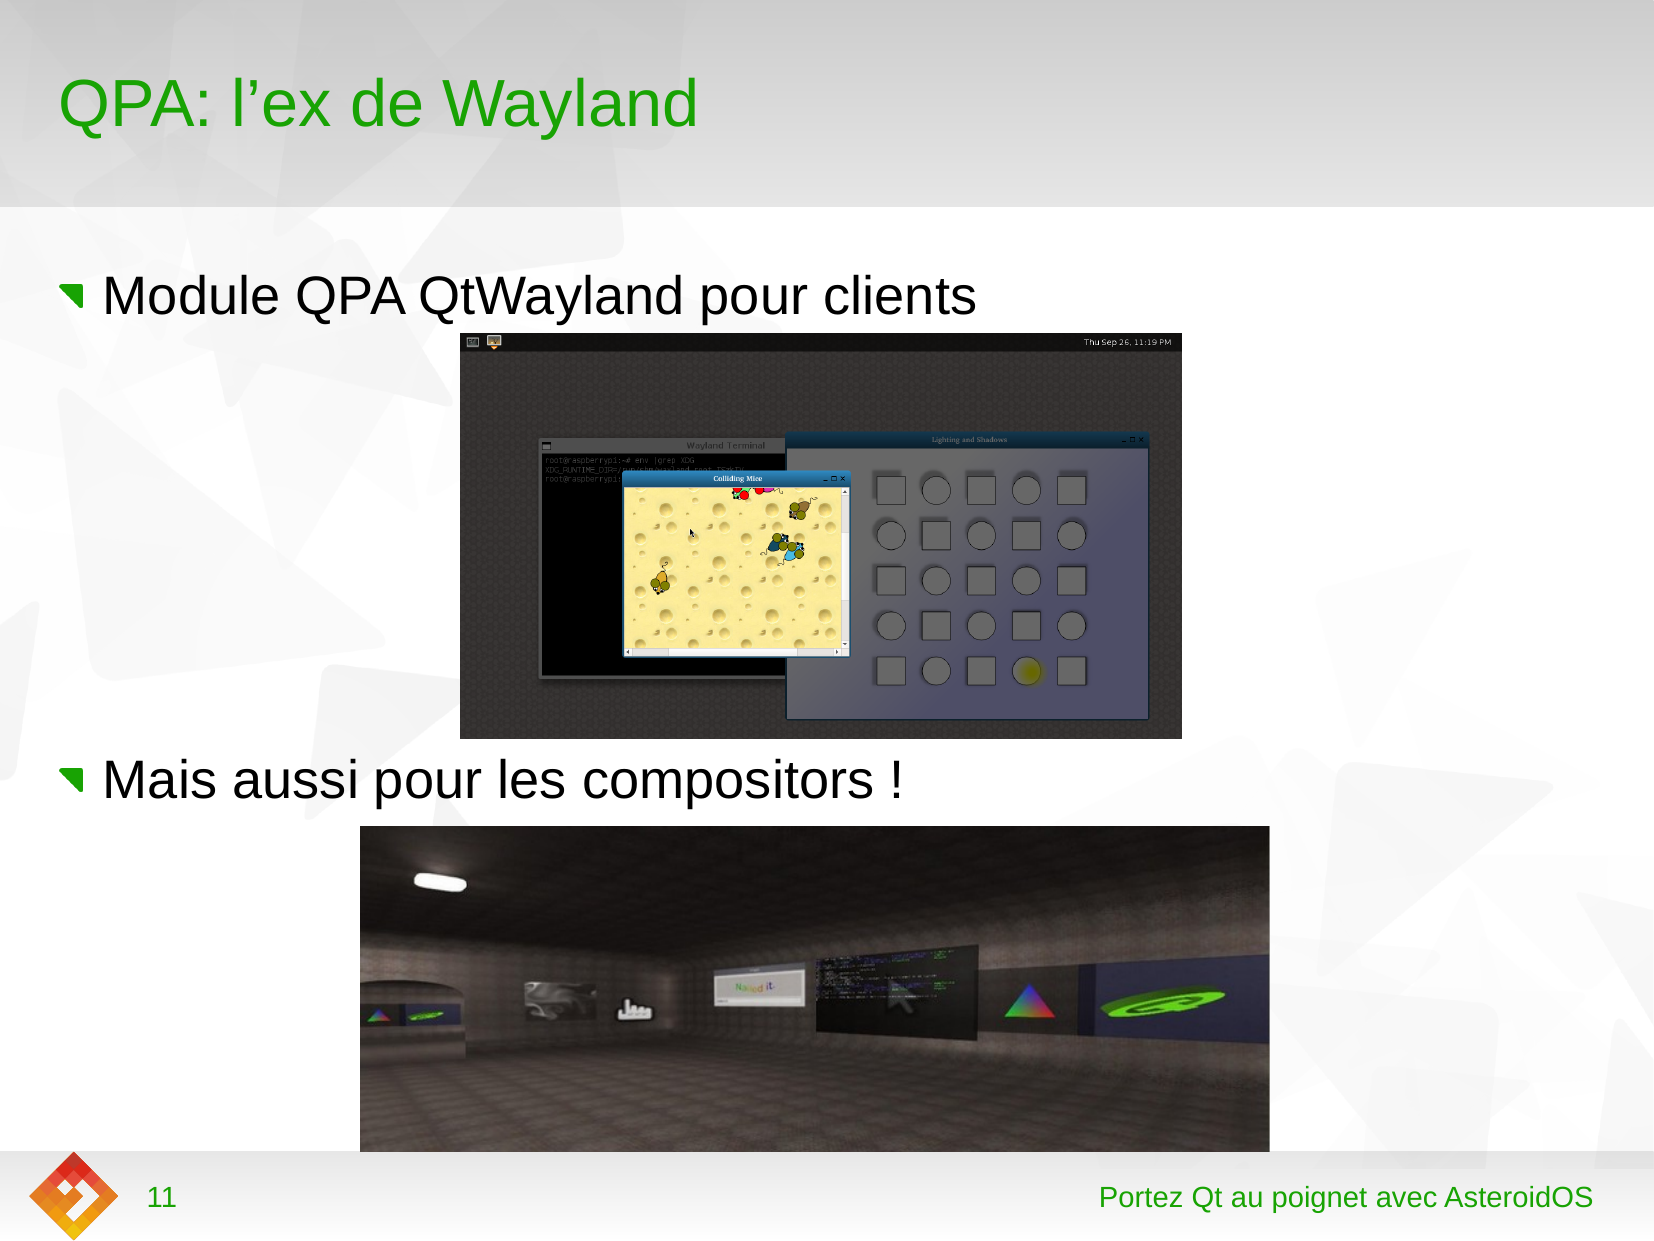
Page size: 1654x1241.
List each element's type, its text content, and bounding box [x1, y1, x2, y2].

title QPA: l’ex de Wayland [59, 29, 1595, 178]
picture [0, 0, 1654, 1169]
list Module QPA QtWayland pour clients [59, 265, 1595, 355]
list Mais aussi pour les compositors ! [59, 750, 1595, 839]
